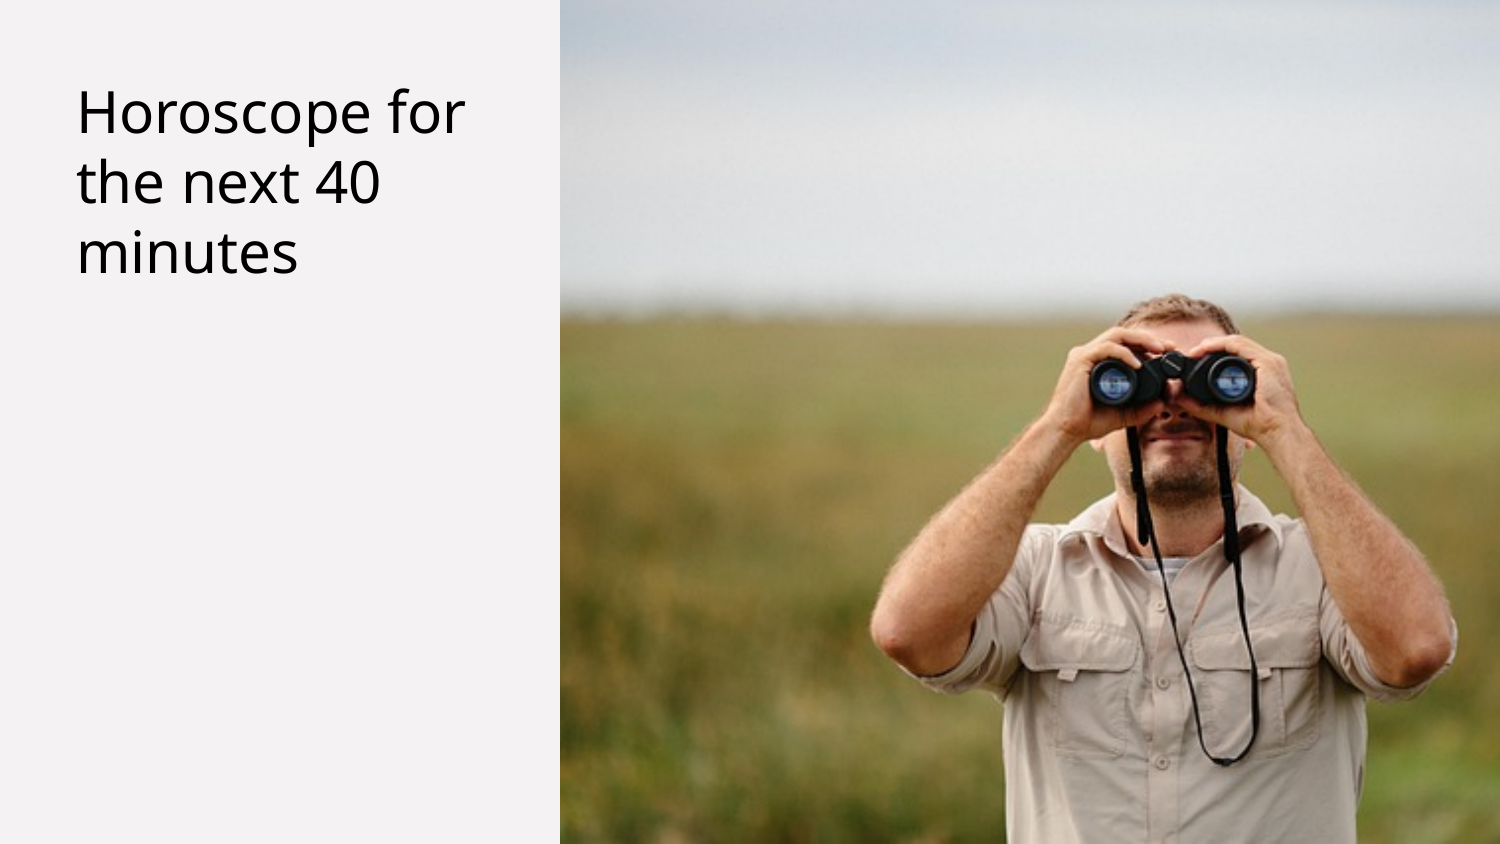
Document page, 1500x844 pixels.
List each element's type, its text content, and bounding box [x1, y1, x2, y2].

title Horoscope for the next 40 minutes [76, 75, 484, 283]
picture [560, 0, 1500, 844]
